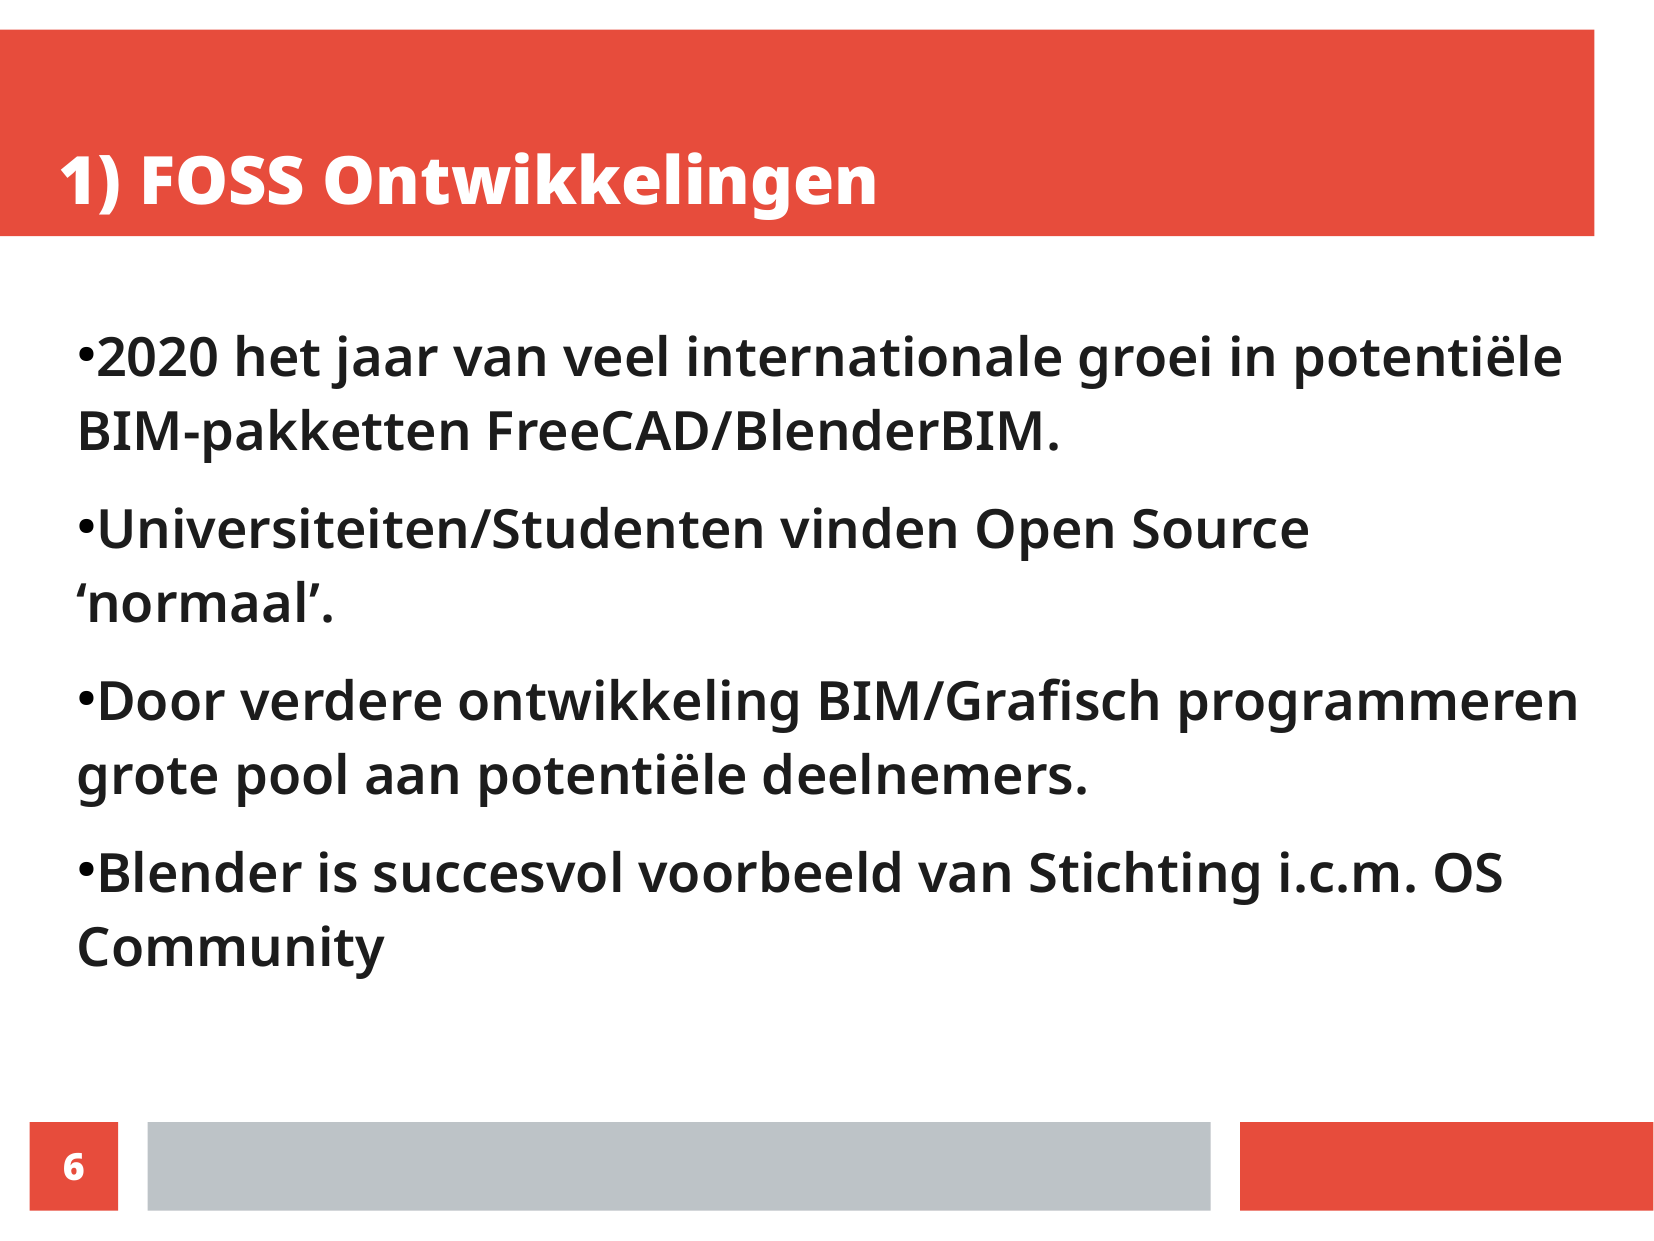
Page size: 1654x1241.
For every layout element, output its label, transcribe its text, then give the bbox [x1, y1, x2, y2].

title 1) FOSS Ontwikkelingen [59, 59, 1595, 225]
list 2020 het jaar van veel internationale groei in potentiële BIM-pakketten FreeCAD/BlenderBIM. Universiteiten/Studenten vinden Open Source ‘normaal’. Door verdere ontwikkeling BIM/Grafisch programmeren grote pool aan potentiële deelnemers. Blender is succesvol voorbeeld van Stichting i.c.m. OS Community [76, 318, 1583, 1087]
